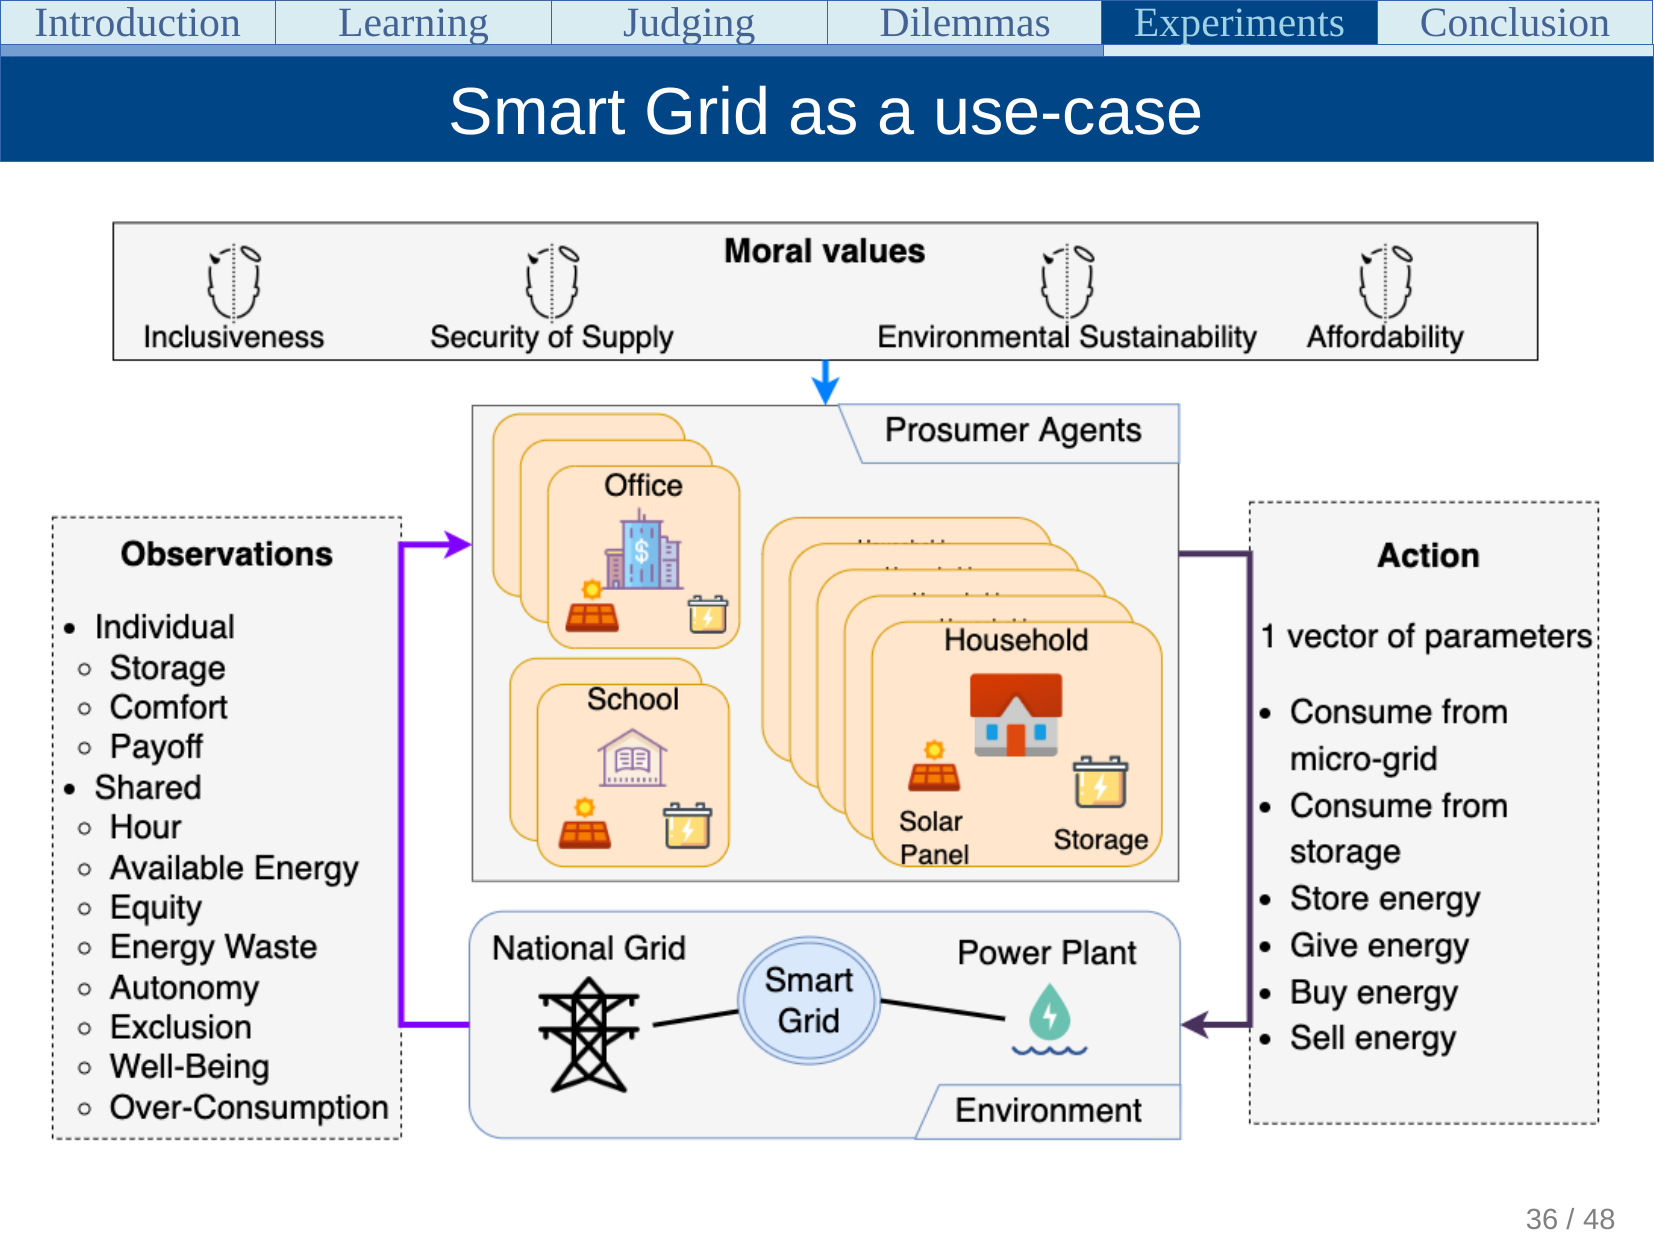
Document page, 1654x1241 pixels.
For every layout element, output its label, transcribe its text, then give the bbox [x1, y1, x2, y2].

title Smart Grid as a use-case [0, 59, 1654, 165]
text_box [0, 44, 1104, 57]
picture [37, 208, 1613, 1163]
